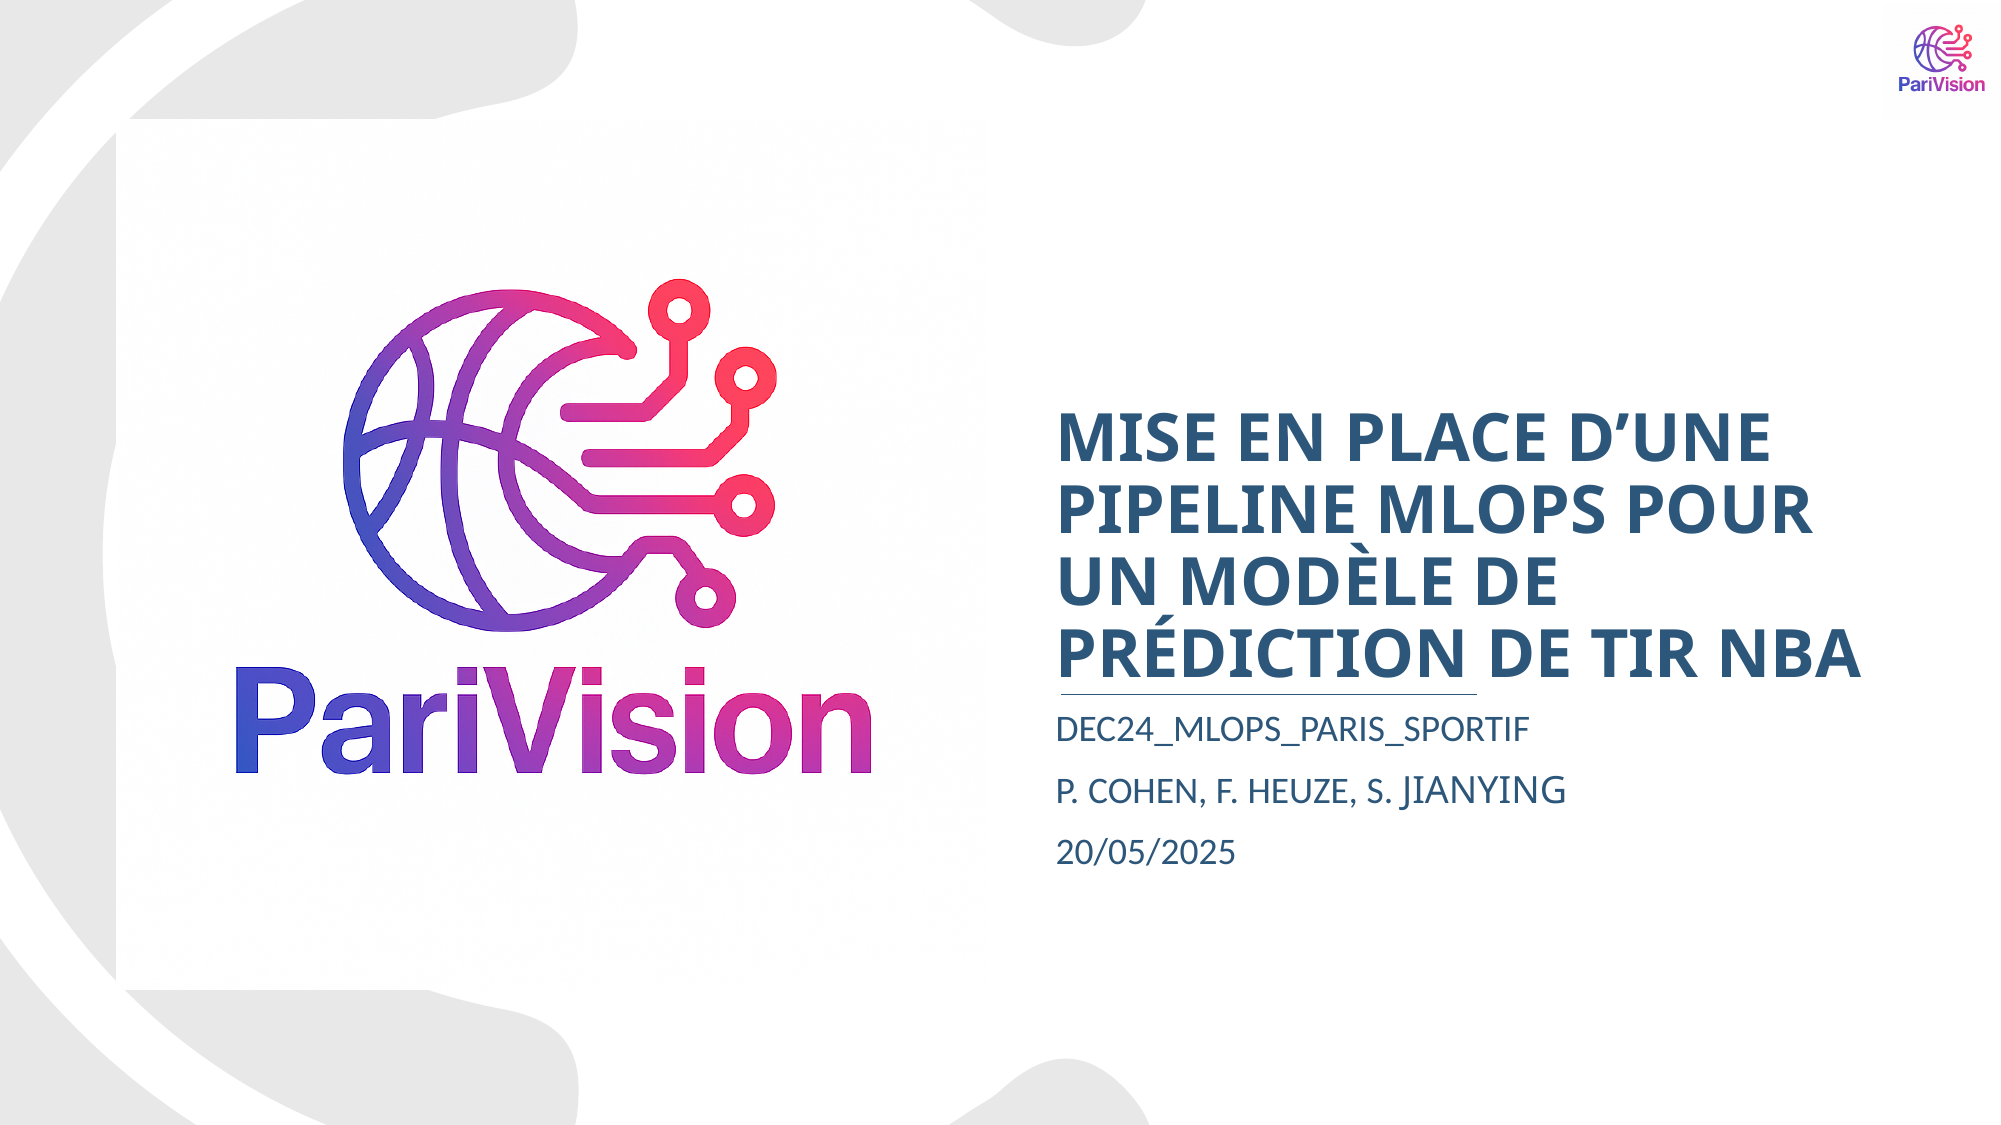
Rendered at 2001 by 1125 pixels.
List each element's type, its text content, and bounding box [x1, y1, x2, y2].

title Mise EN place d’une pipeline MLOPS pour un modÈle de prÉdiction de tir NBA [1040, 356, 1885, 700]
subtitle DEC24_MLOPS_PARIS_SPORTIF P. COHEN, F. HEUZE, S. Jianying 20/05/2025 [1040, 702, 1885, 892]
picture [116, 119, 987, 990]
